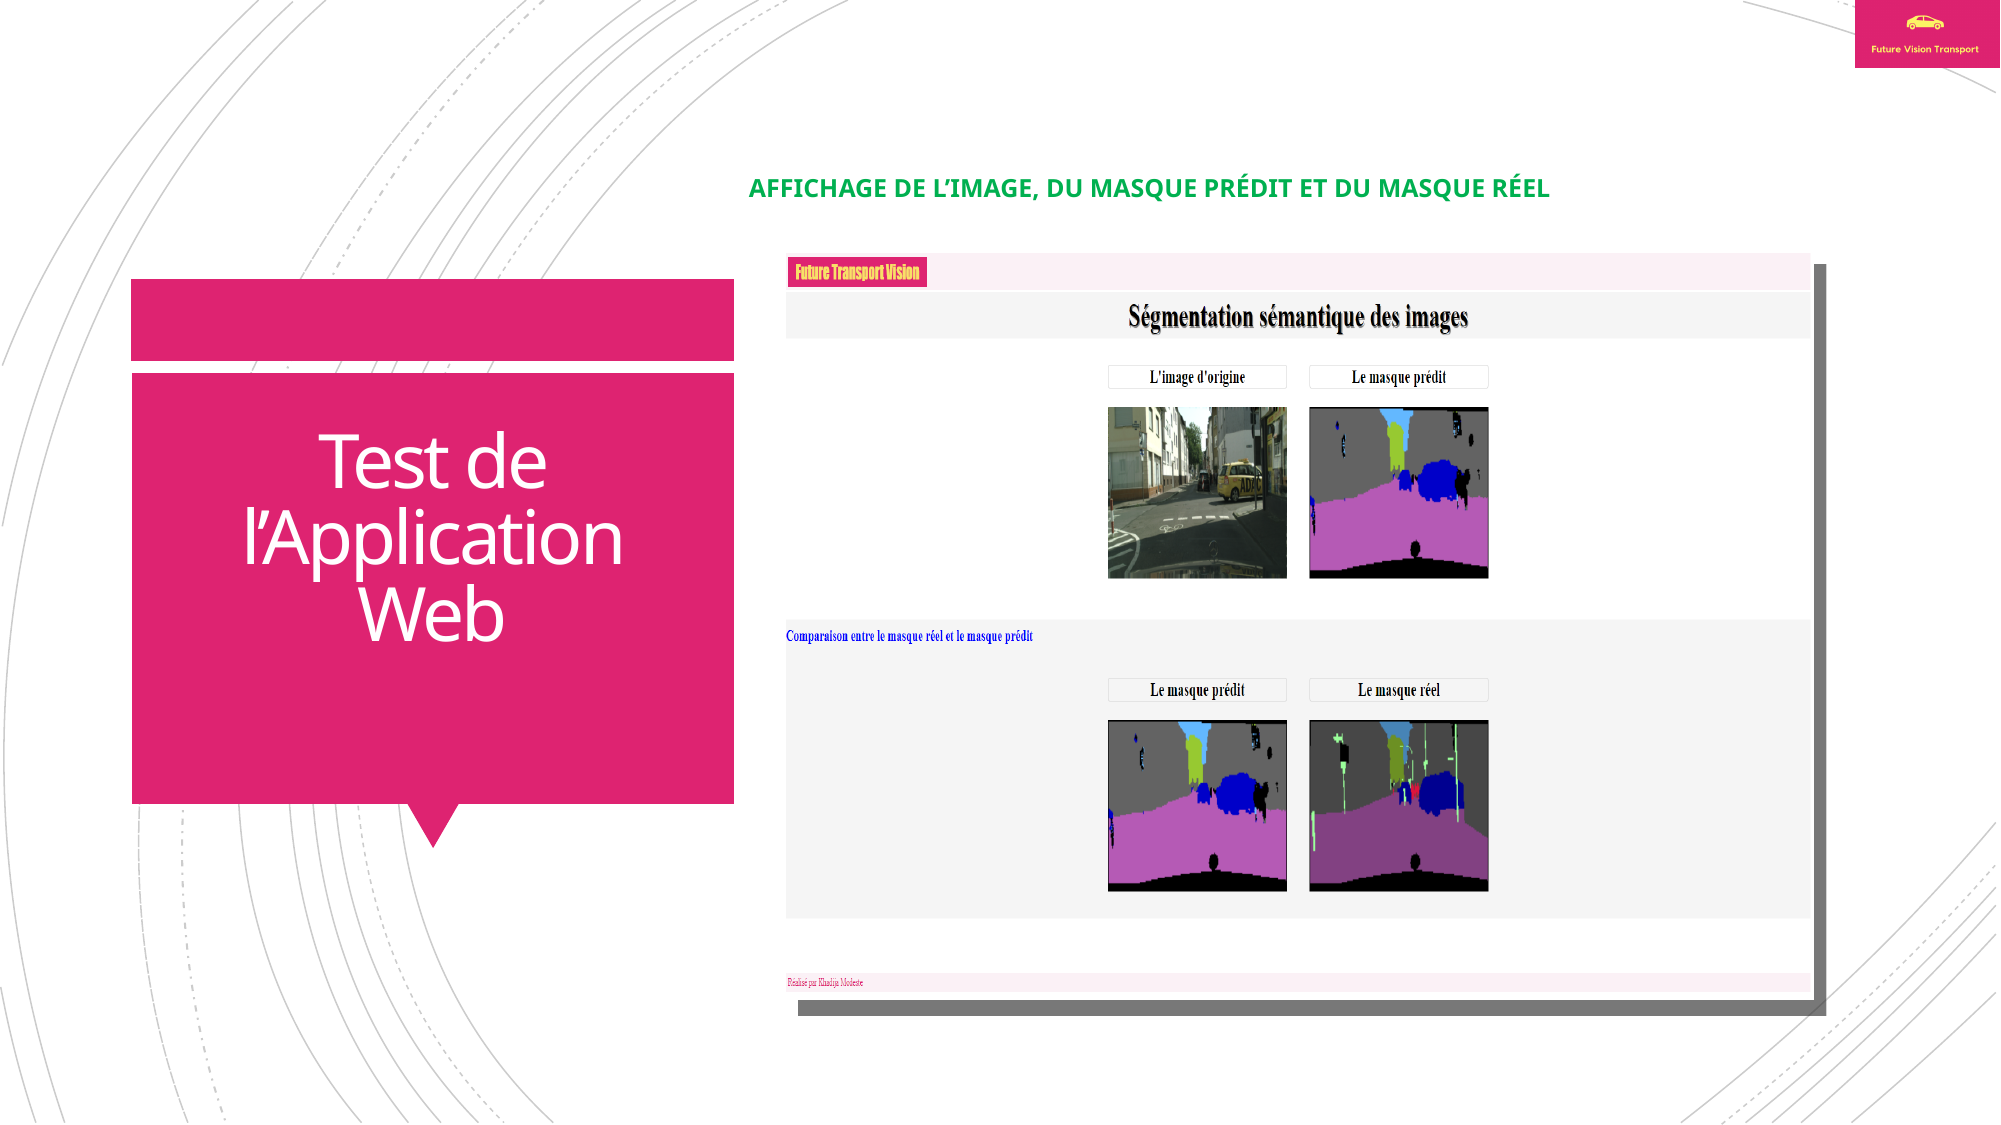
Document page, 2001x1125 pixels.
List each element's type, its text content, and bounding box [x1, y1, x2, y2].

picture [782, 248, 1814, 1000]
text_box AFFICHAGE DE L’IMAGE, DU MASQUE PRÉDIT ET DU MASQUE RÉEL [733, 125, 1649, 245]
title Test de l’Application Web [145, 385, 720, 789]
picture [1855, 0, 2000, 68]
